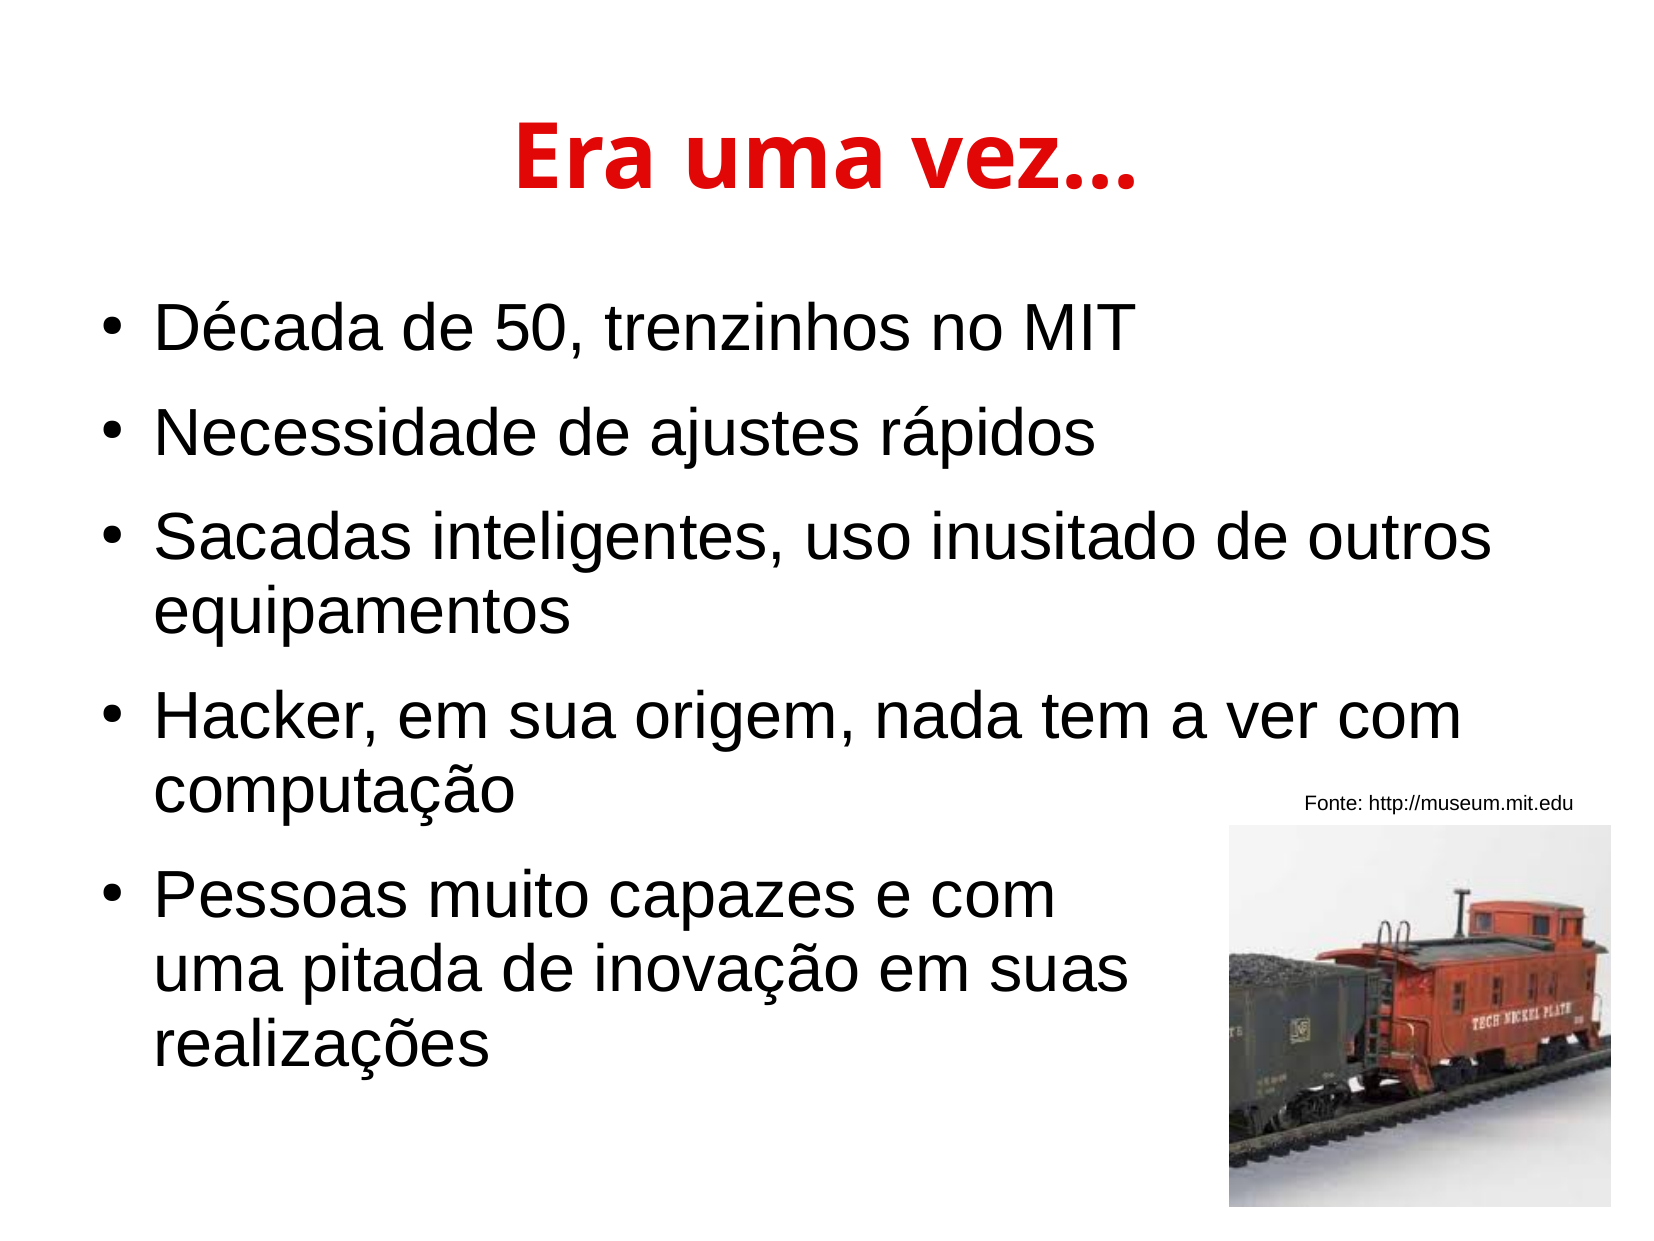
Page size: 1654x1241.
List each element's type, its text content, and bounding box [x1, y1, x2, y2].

list Década de 50, trenzinhos no MIT Necessidade de ajustes rápidos Sacadas inteligentes, uso inusitado de outros equipamentos Hacker, em sua origem, nada tem a ver com computação Pessoas muito capazes e com uma pitada de inovação em suas realizações [82, 290, 1571, 1109]
text_box Fonte: http://museum.mit.edu [1289, 783, 1649, 871]
title Era uma vez... [82, 49, 1571, 257]
picture [1229, 825, 1611, 1207]
